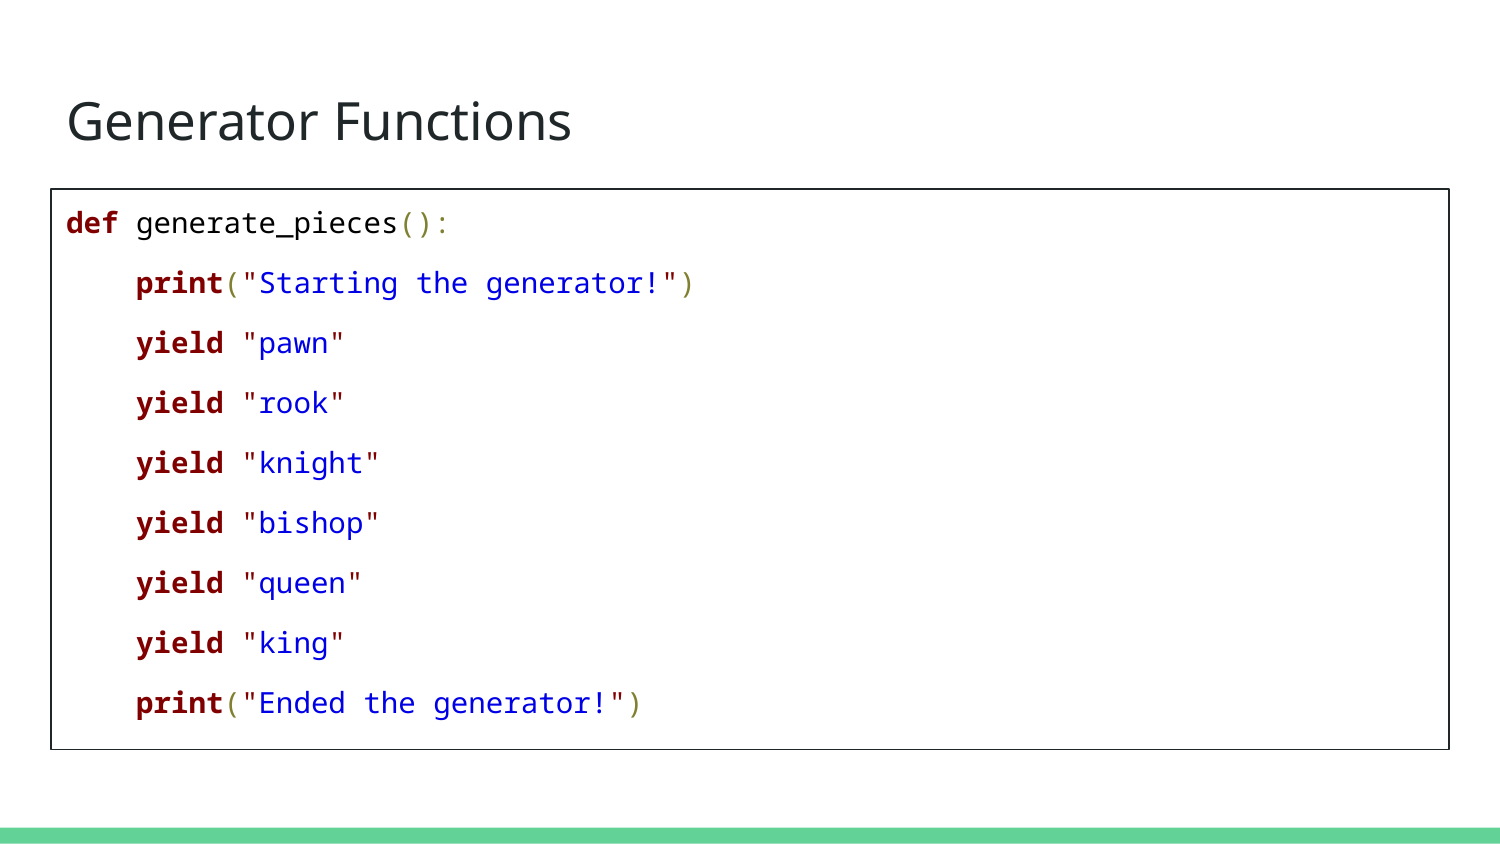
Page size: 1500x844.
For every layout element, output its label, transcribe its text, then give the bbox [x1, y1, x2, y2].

title Generator Functions [51, 72, 1449, 167]
list def generate_pieces(): print("Starting the generator!") yield "pawn" yield "rook" yield "knight" yield "bishop" yield "queen" yield "king" print("Ended the generator!") [51, 189, 1449, 750]
